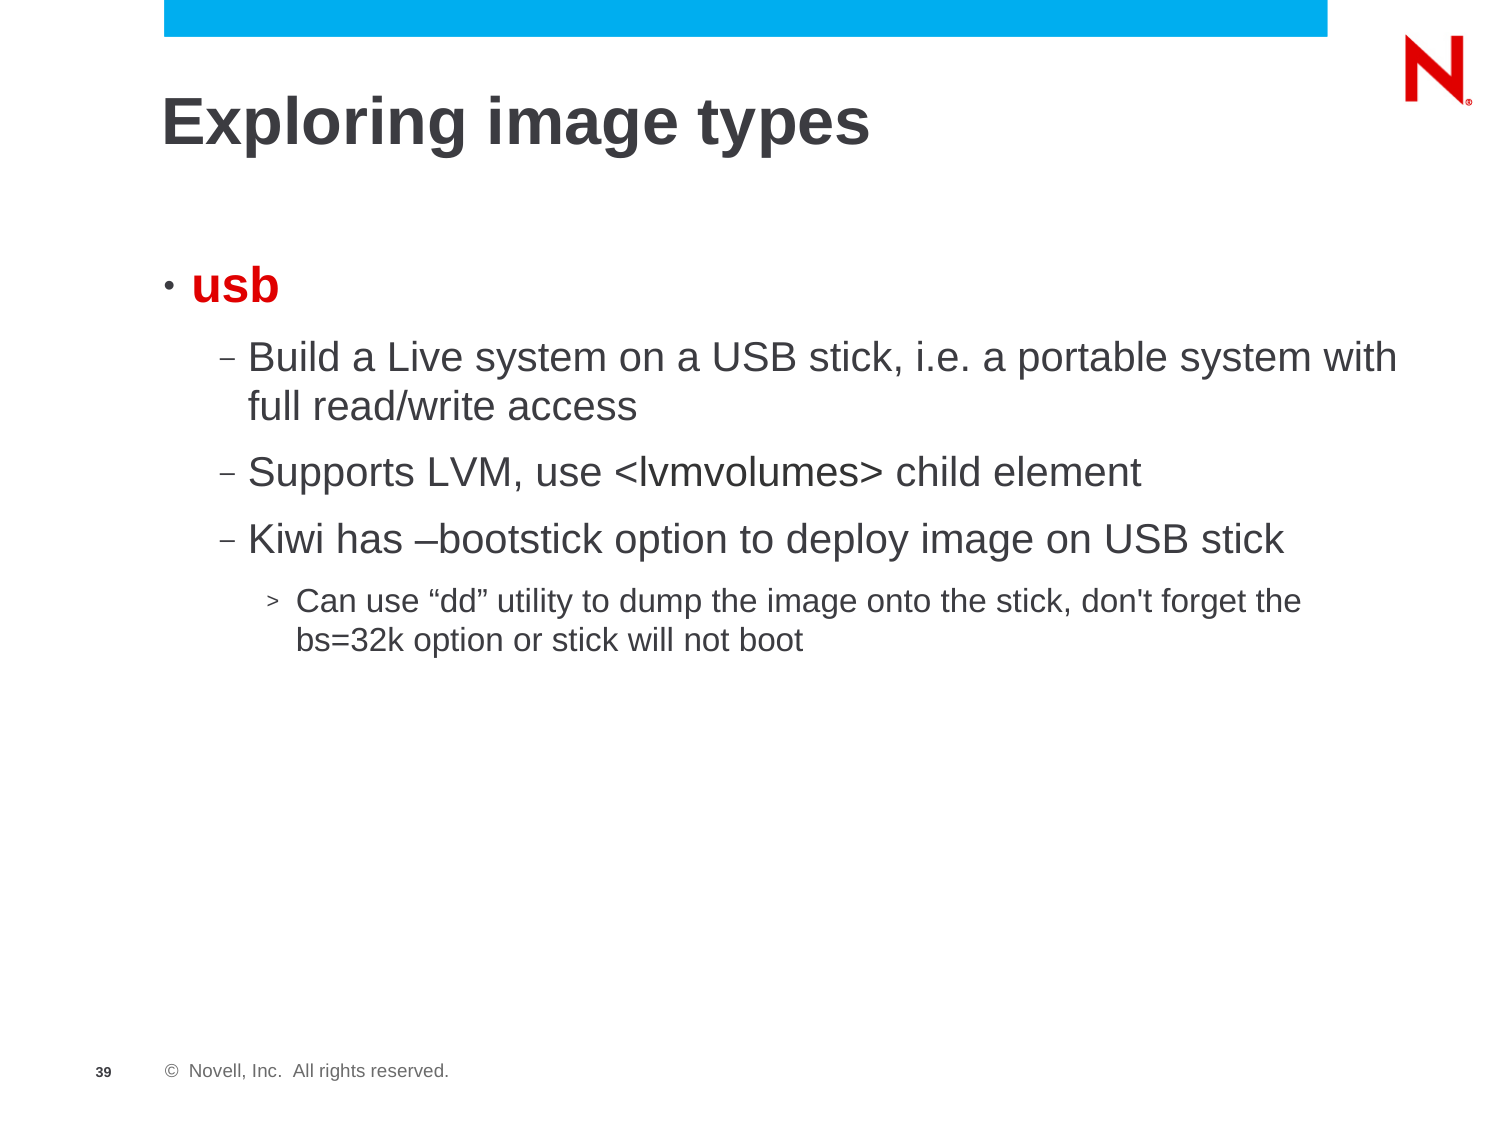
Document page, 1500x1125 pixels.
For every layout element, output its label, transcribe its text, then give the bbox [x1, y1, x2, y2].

title Exploring image types [161, 41, 1383, 205]
list usb Build a Live system on a USB stick, i.e. a portable system with full read/write access Supports LVM, use <lvmvolumes> child element Kiwi has –bootstick option to deploy image on USB stick Can use “dd” utility to dump the image onto the stick, don't forget the bs=32k option or stick will not boot [163, 254, 1404, 986]
picture [1403, 32, 1473, 107]
